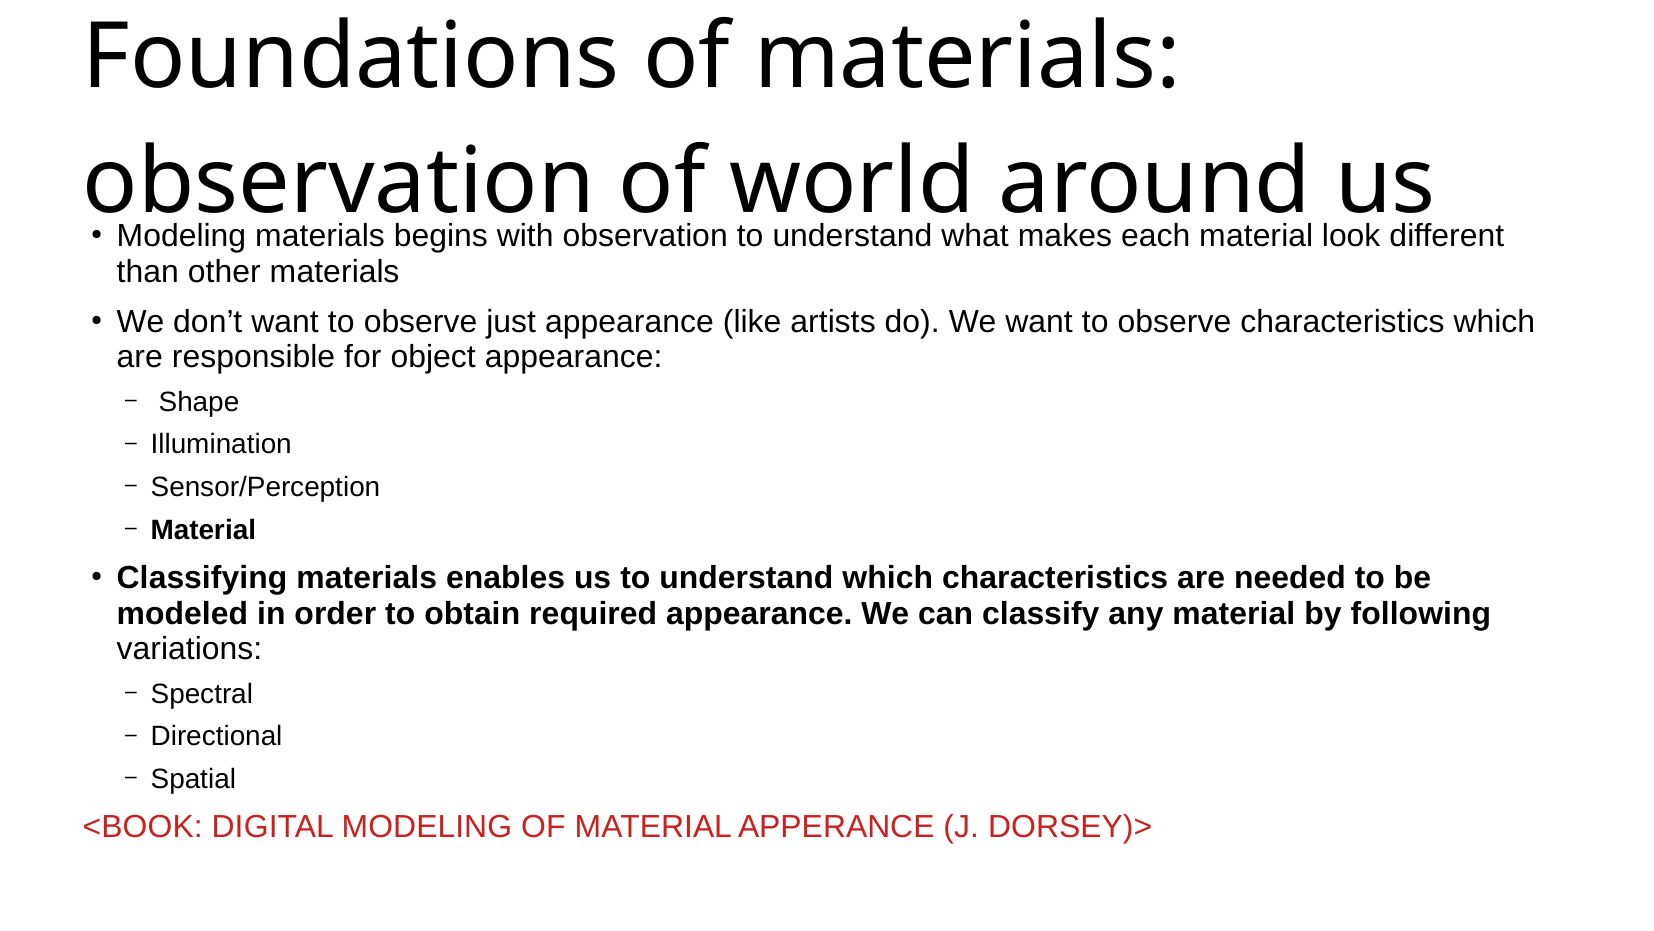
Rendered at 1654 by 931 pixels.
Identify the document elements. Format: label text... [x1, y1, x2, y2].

list Modeling materials begins with observation to understand what makes each material look different than other materials We don’t want to observe just appearance (like artists do). We want to observe characteristics which are responsible for object appearance: Shape Illumination Sensor/Perception Material Classifying materials enables us to understand which characteristics are needed to be modeled in order to obtain required appearance. We can classify any material by following variations: Spectral Directional Spatial <BOOK: DIGITAL MODELING OF MATERIAL APPERANCE (J. DORSEY)> [82, 217, 1571, 856]
title Foundations of materials: observation of world around us [82, 0, 1571, 217]
